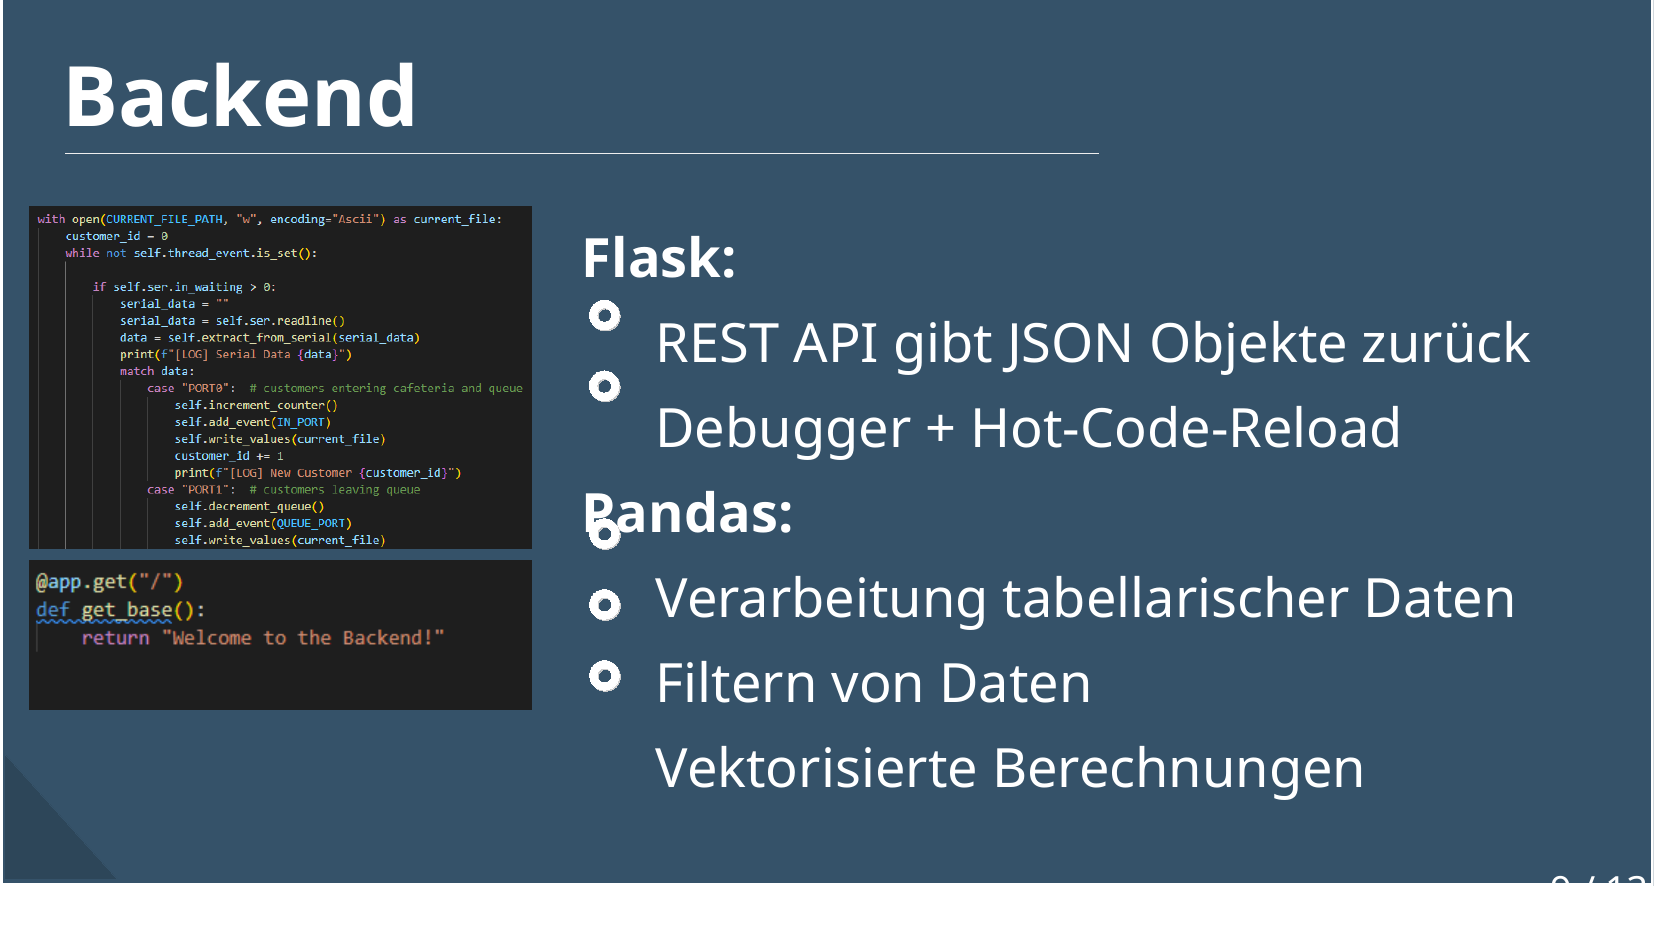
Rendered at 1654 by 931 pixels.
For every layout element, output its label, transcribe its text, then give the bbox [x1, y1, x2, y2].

picture [29, 560, 532, 710]
picture [29, 206, 532, 549]
text_box <number> / 13 [1535, 856, 1654, 914]
text_box [0, 0, 1654, 886]
text_box Backend [47, 29, 845, 148]
text_box Flask: REST API gibt JSON Objekte zurück Debugger + Hot-Code-Reload Pandas: Verarbeitung tabellarischer Daten Filtern von Daten Vektorisierte Berechnungen [567, 200, 1625, 713]
